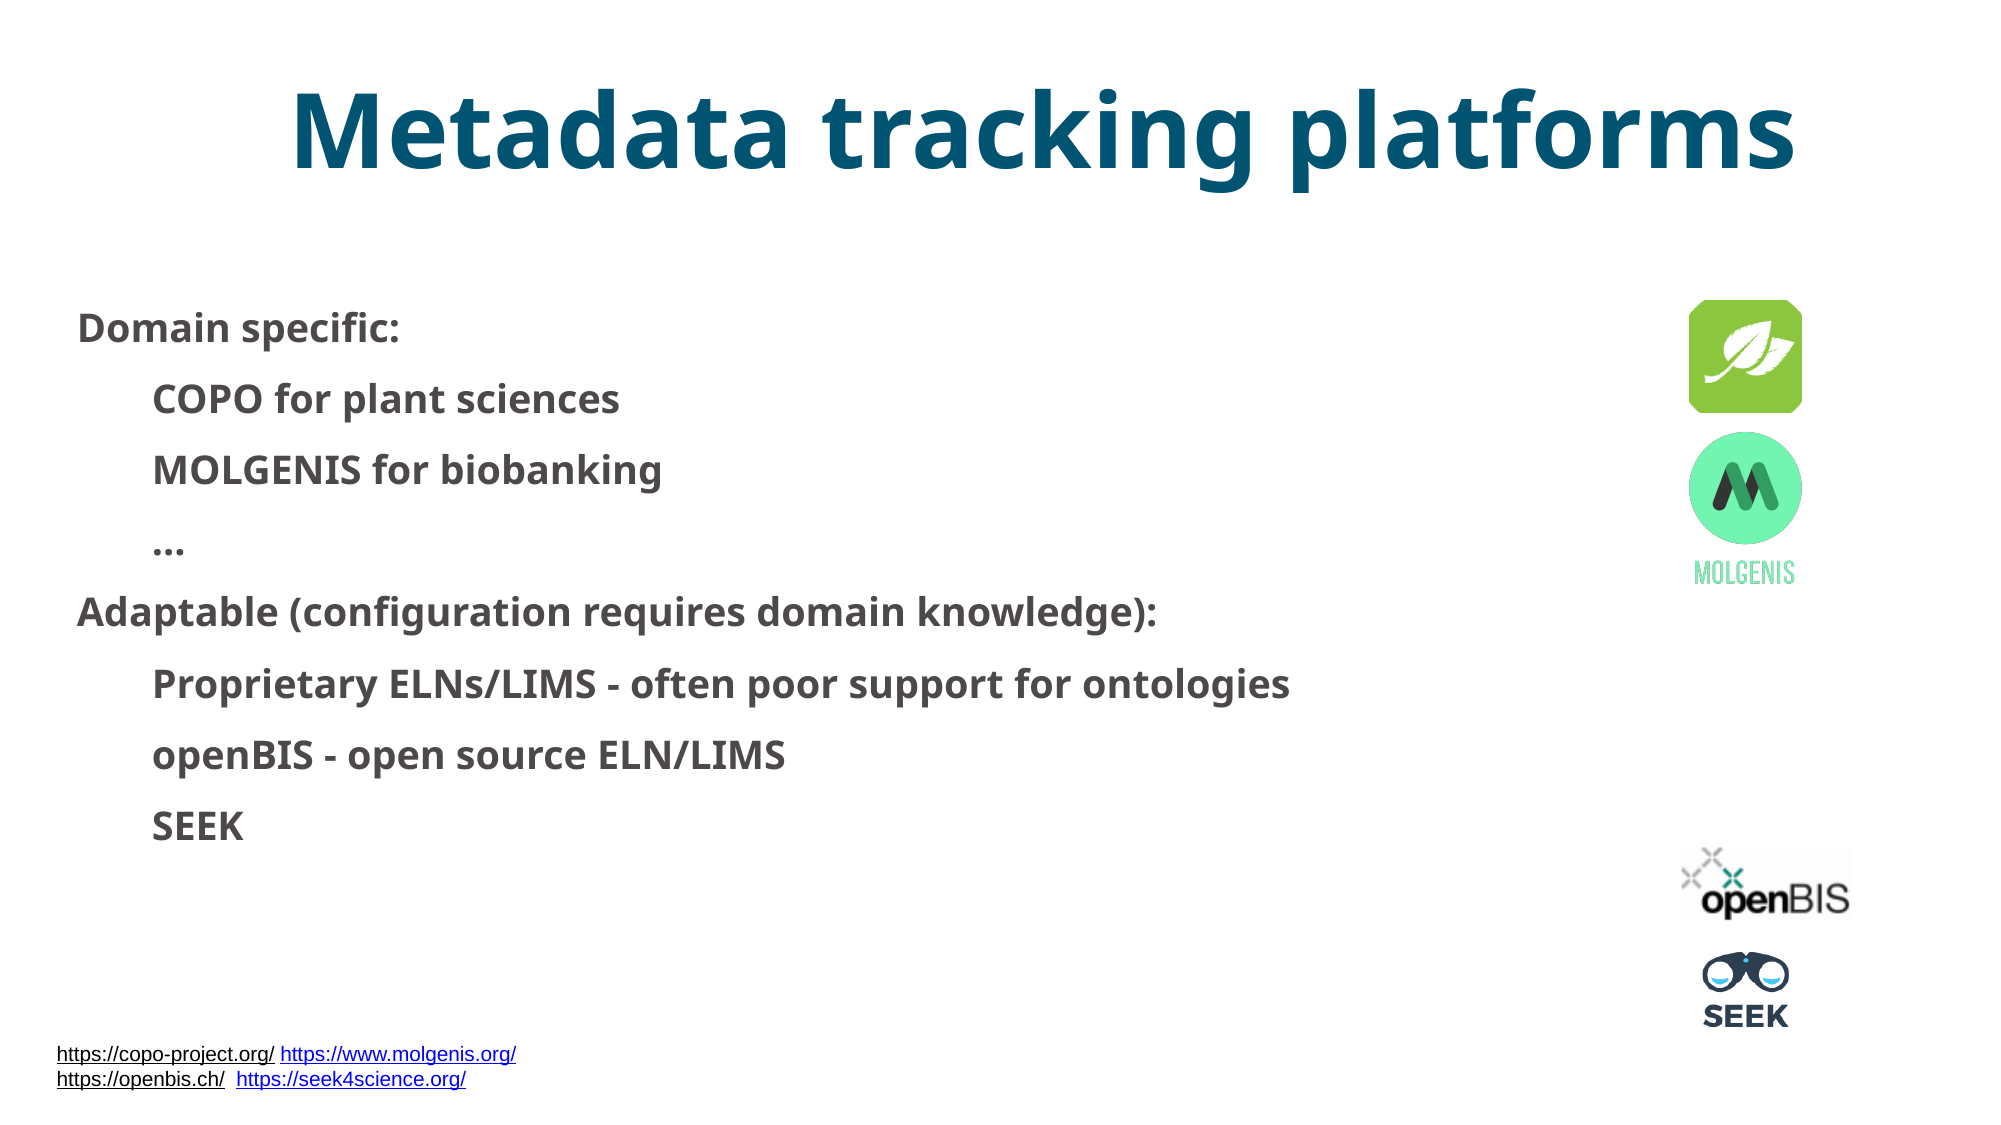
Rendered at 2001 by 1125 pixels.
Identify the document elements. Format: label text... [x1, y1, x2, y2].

picture [1689, 934, 1802, 1046]
picture [1689, 432, 1802, 584]
text_box https://copo-project.org/ https://www.molgenis.org/ https://openbis.ch/ https://seek4science.org/ [41, 1025, 793, 1106]
picture [1689, 300, 1802, 413]
picture [1681, 847, 1851, 922]
text_box Metadata tracking platforms [2, 58, 2000, 252]
text_box Domain specific: COPO for plant sciences MOLGENIS for biobanking ... Adaptable (configuration requires domain knowledge): Proprietary ELNs/LIMS - often poor support for ontologies openBIS - open source ELN/LIMS SEEK [61, 263, 1731, 864]
